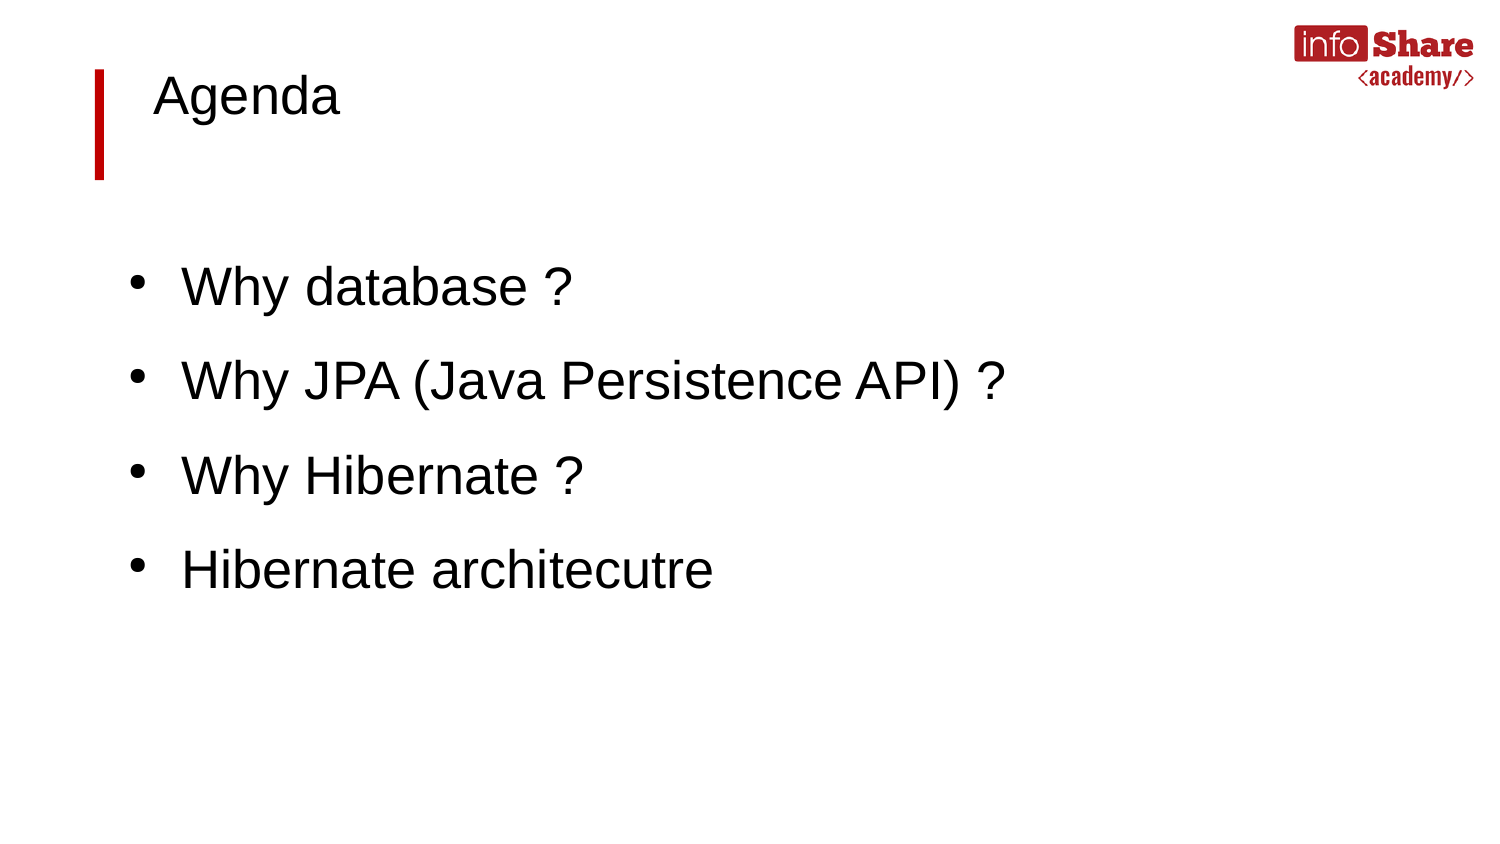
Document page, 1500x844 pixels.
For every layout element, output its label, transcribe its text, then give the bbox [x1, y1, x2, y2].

list Why database ? Why JPA (Java Persistence API) ? Why Hibernate ? Hibernate architecutre [95, 236, 1075, 753]
picture [1267, 0, 1500, 117]
title Agenda [138, 45, 668, 187]
